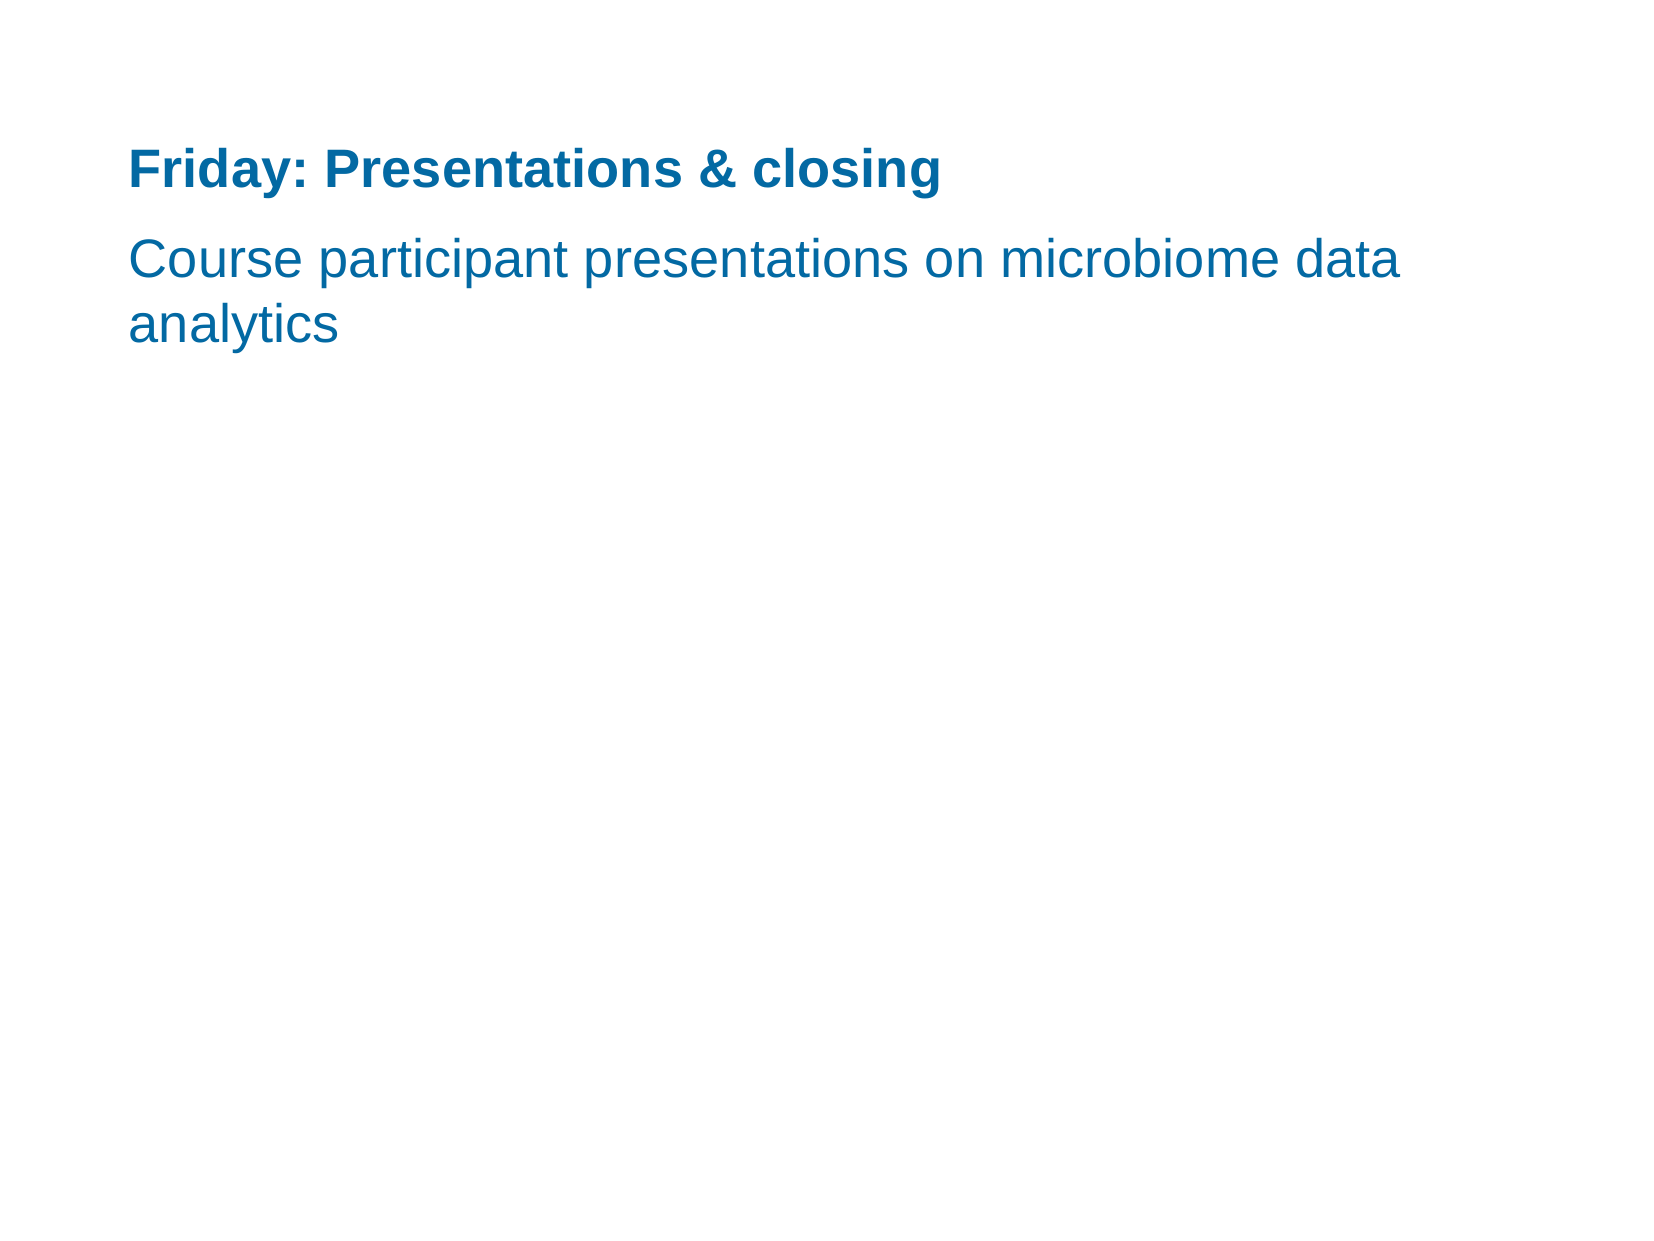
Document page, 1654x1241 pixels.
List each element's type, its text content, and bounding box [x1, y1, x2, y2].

text_box Friday: Presentations & closing Course participant presentations on microbiome data analytics [115, 126, 1559, 625]
